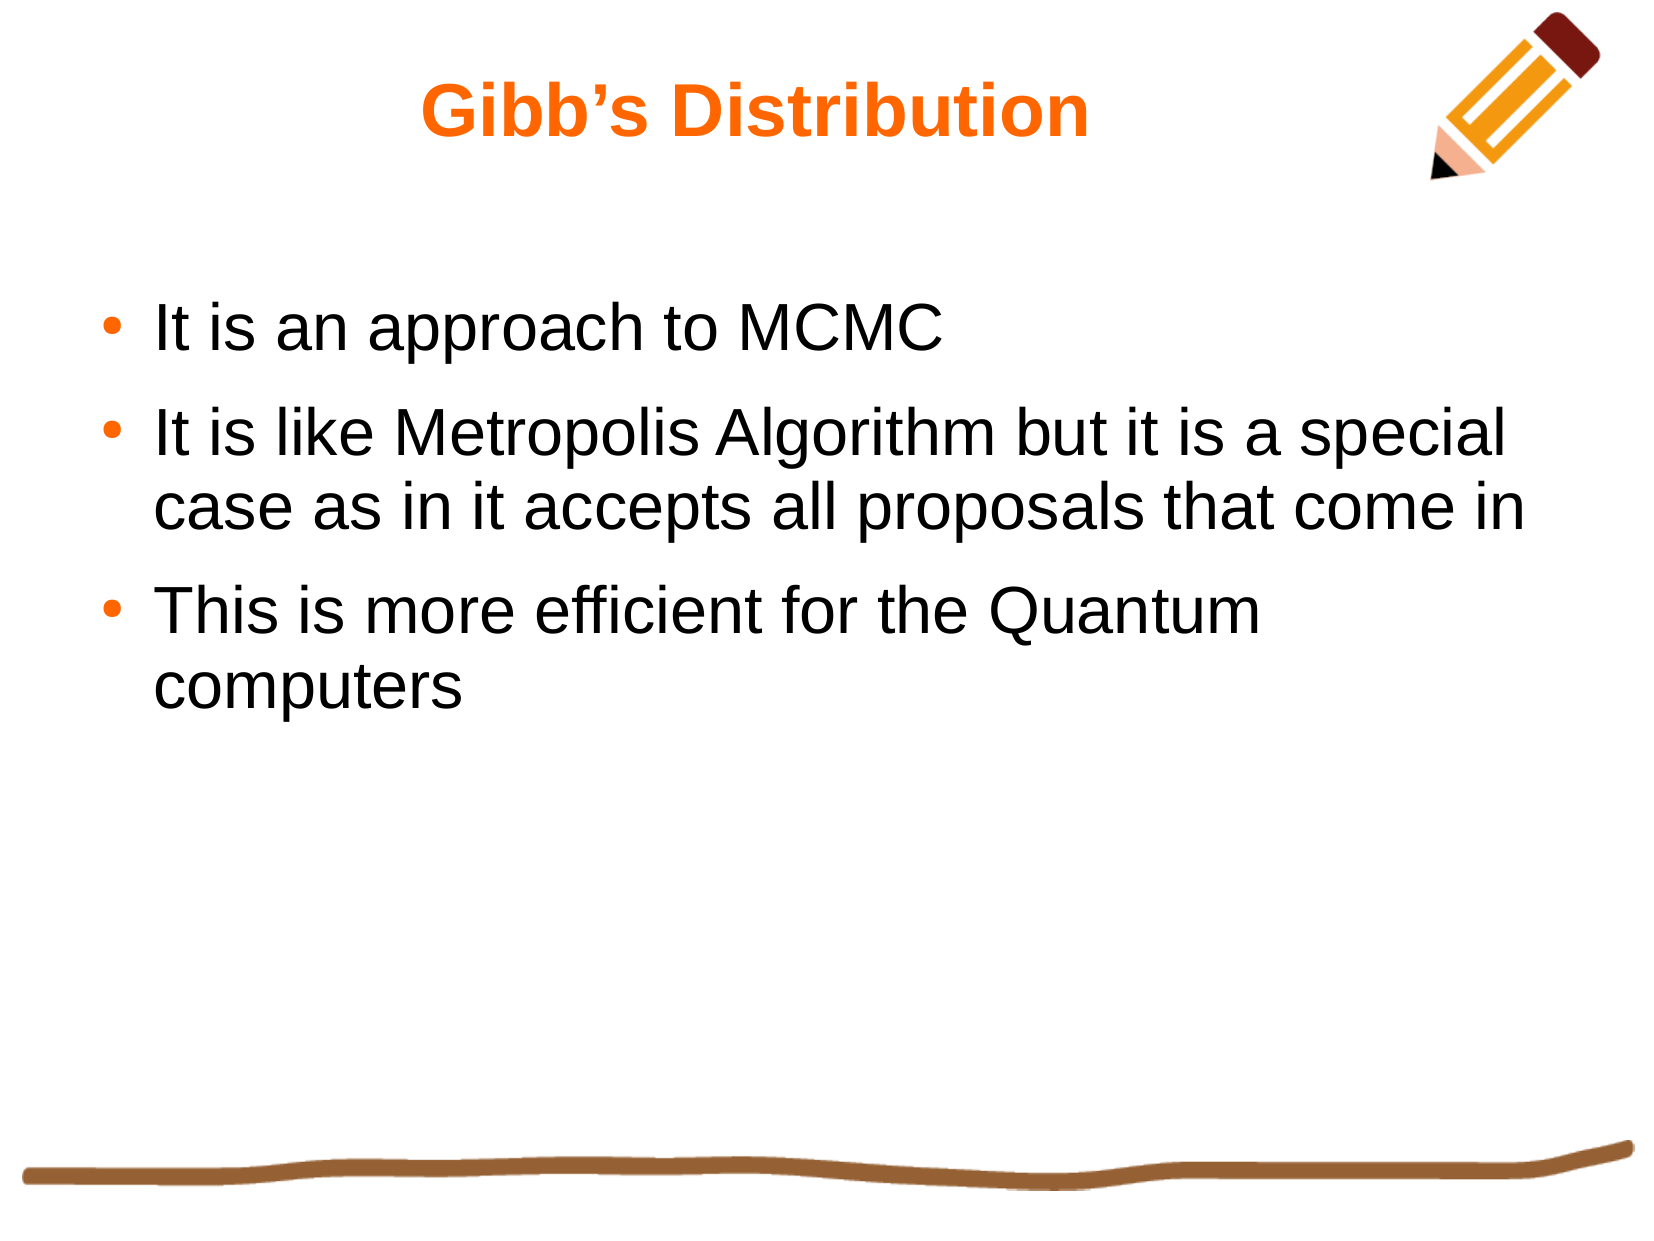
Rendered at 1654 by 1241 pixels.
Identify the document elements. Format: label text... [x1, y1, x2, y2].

list It is an approach to MCMC It is like Metropolis Algorithm but it is a special case as in it accepts all proposals that come in This is more efficient for the Quantum computers [82, 290, 1571, 1122]
picture [22, 1140, 1635, 1191]
title Gibb’s Distribution [82, 49, 1430, 172]
picture [1430, 12, 1601, 181]
